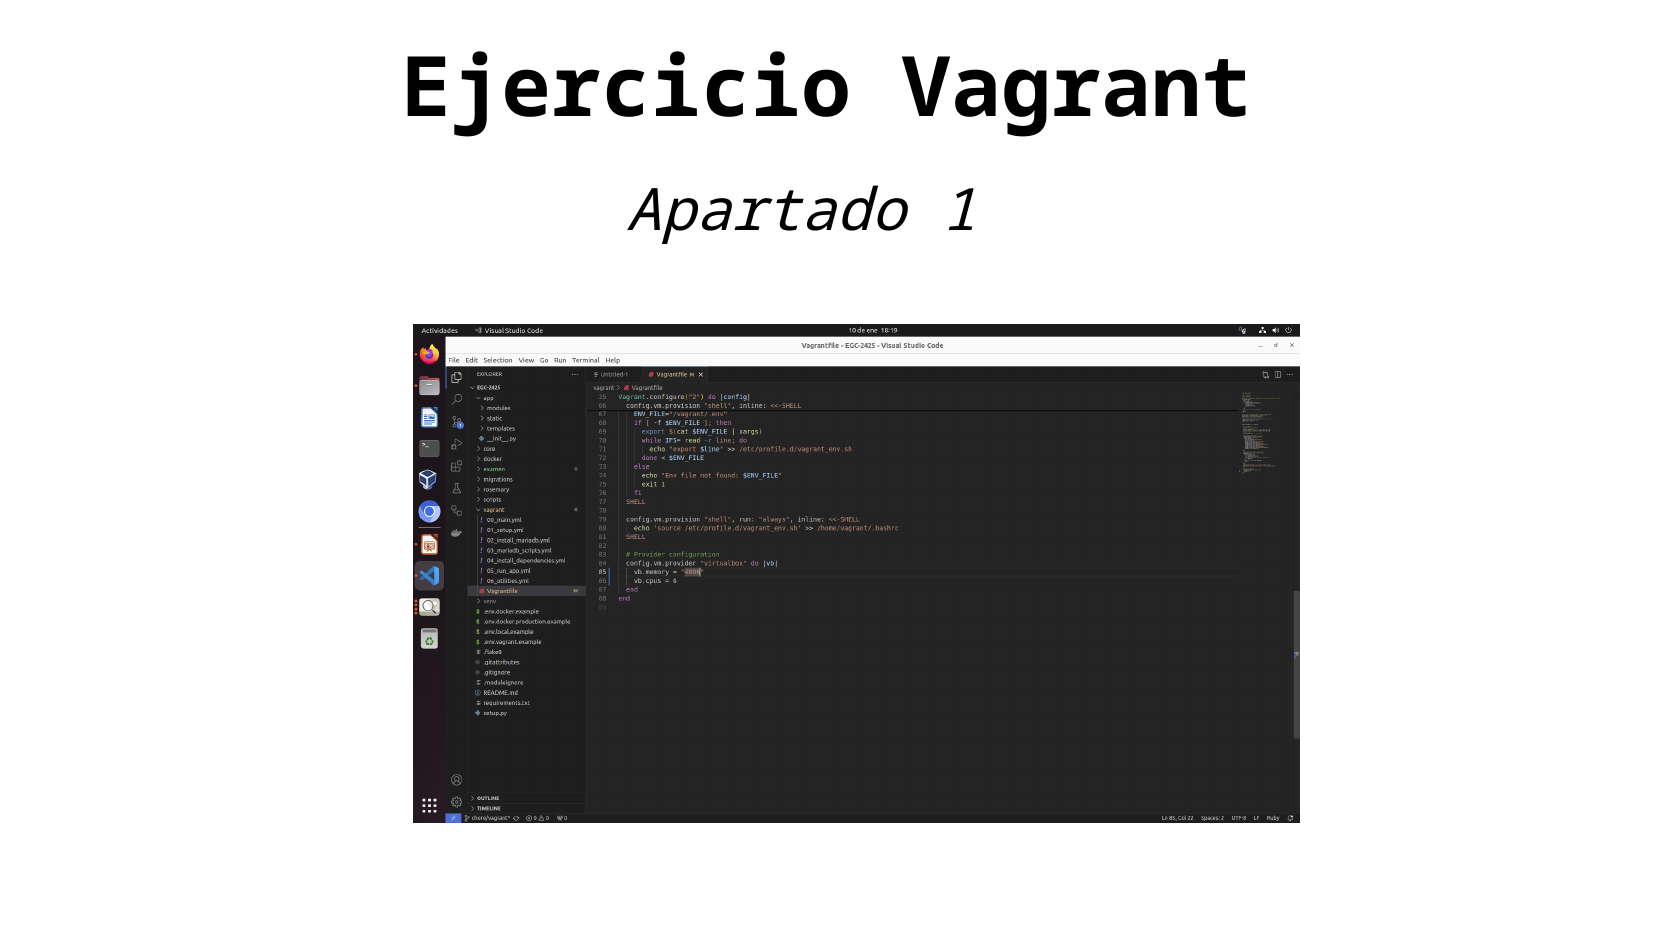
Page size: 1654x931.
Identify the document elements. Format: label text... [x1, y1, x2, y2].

title Ejercicio Vagrant Apartado 1 [82, 57, 1571, 217]
picture [413, 324, 1300, 823]
subtitle [82, 217, 1571, 758]
